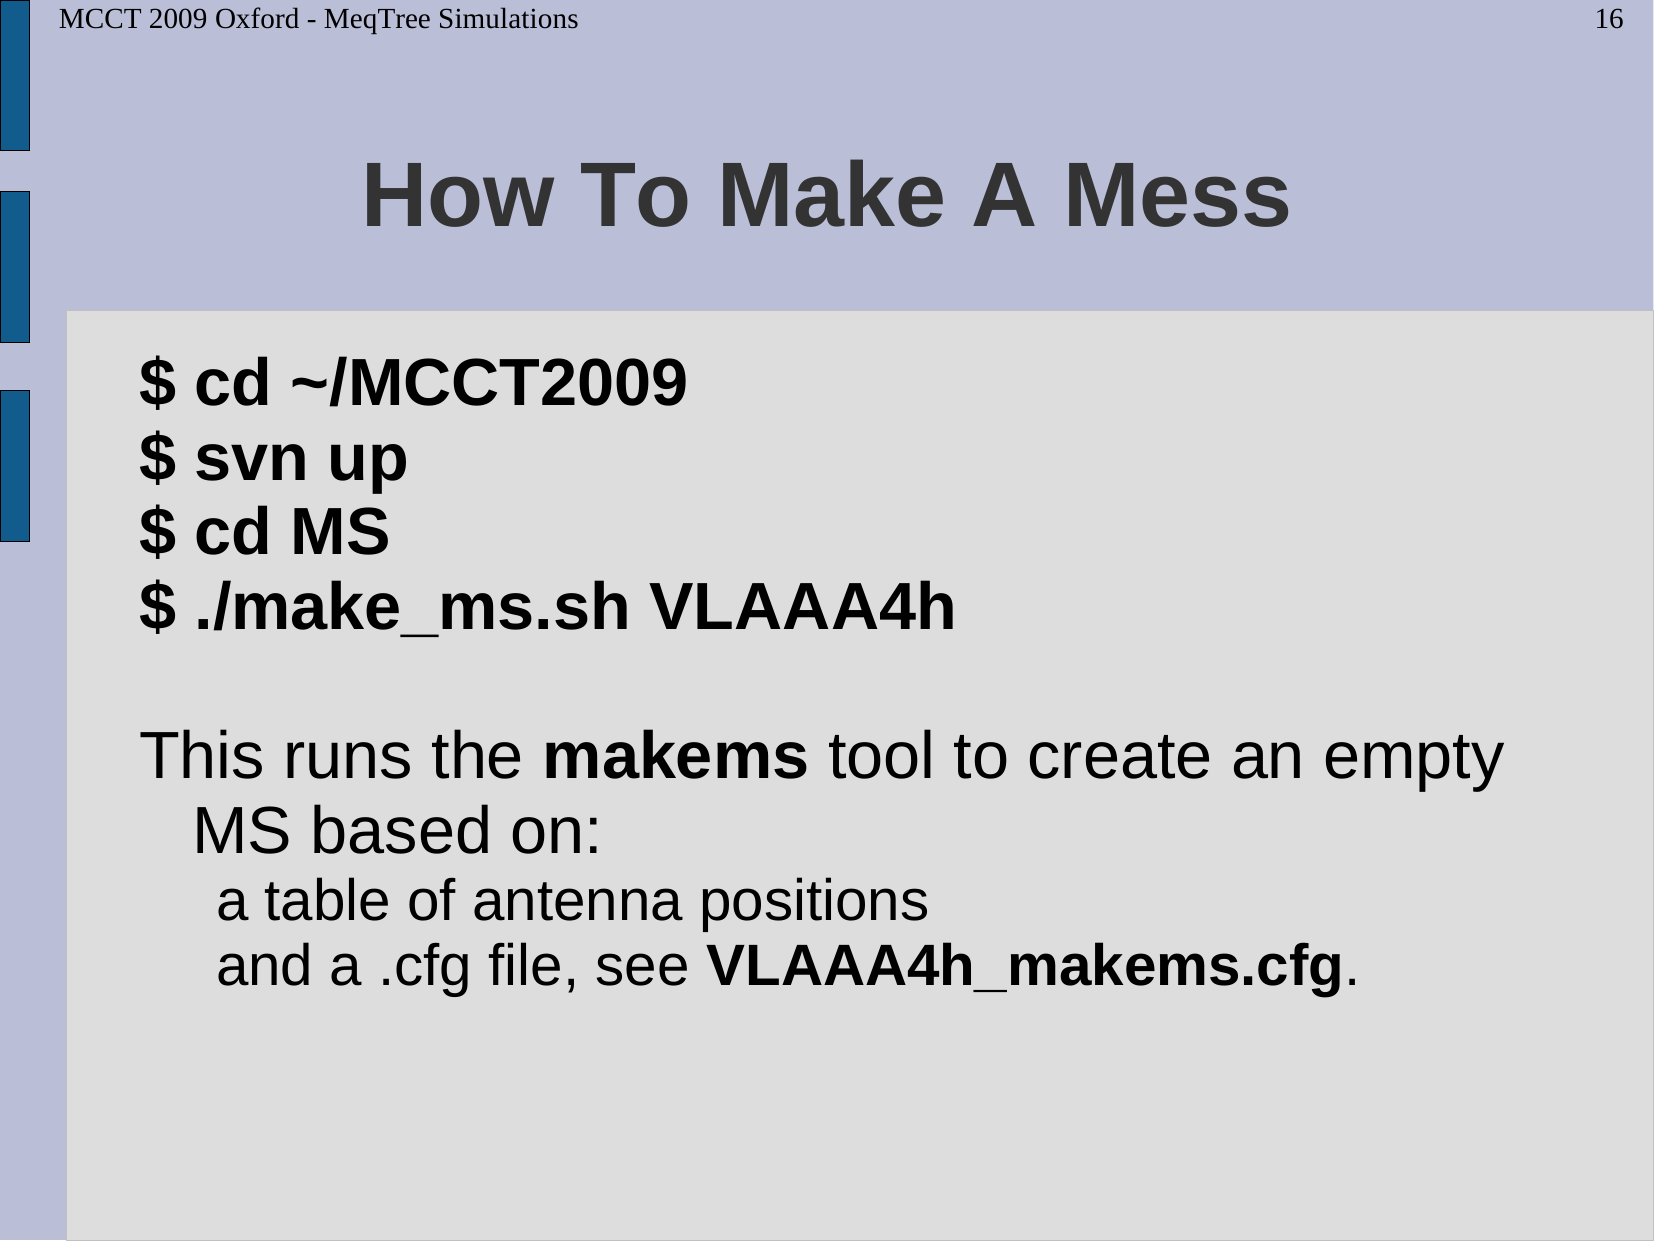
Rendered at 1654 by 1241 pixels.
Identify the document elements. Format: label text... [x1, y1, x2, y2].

title How To Make A Mess [121, 98, 1534, 291]
list $ cd ~/MCCT2009 $ svn up $ cd MS $ ./make_ms.sh VLAAA4h This runs the makems tool to create an empty MS based on: a table of antenna positions and a .cfg file, see VLAAA4h_makems.cfg. [121, 344, 1534, 1112]
